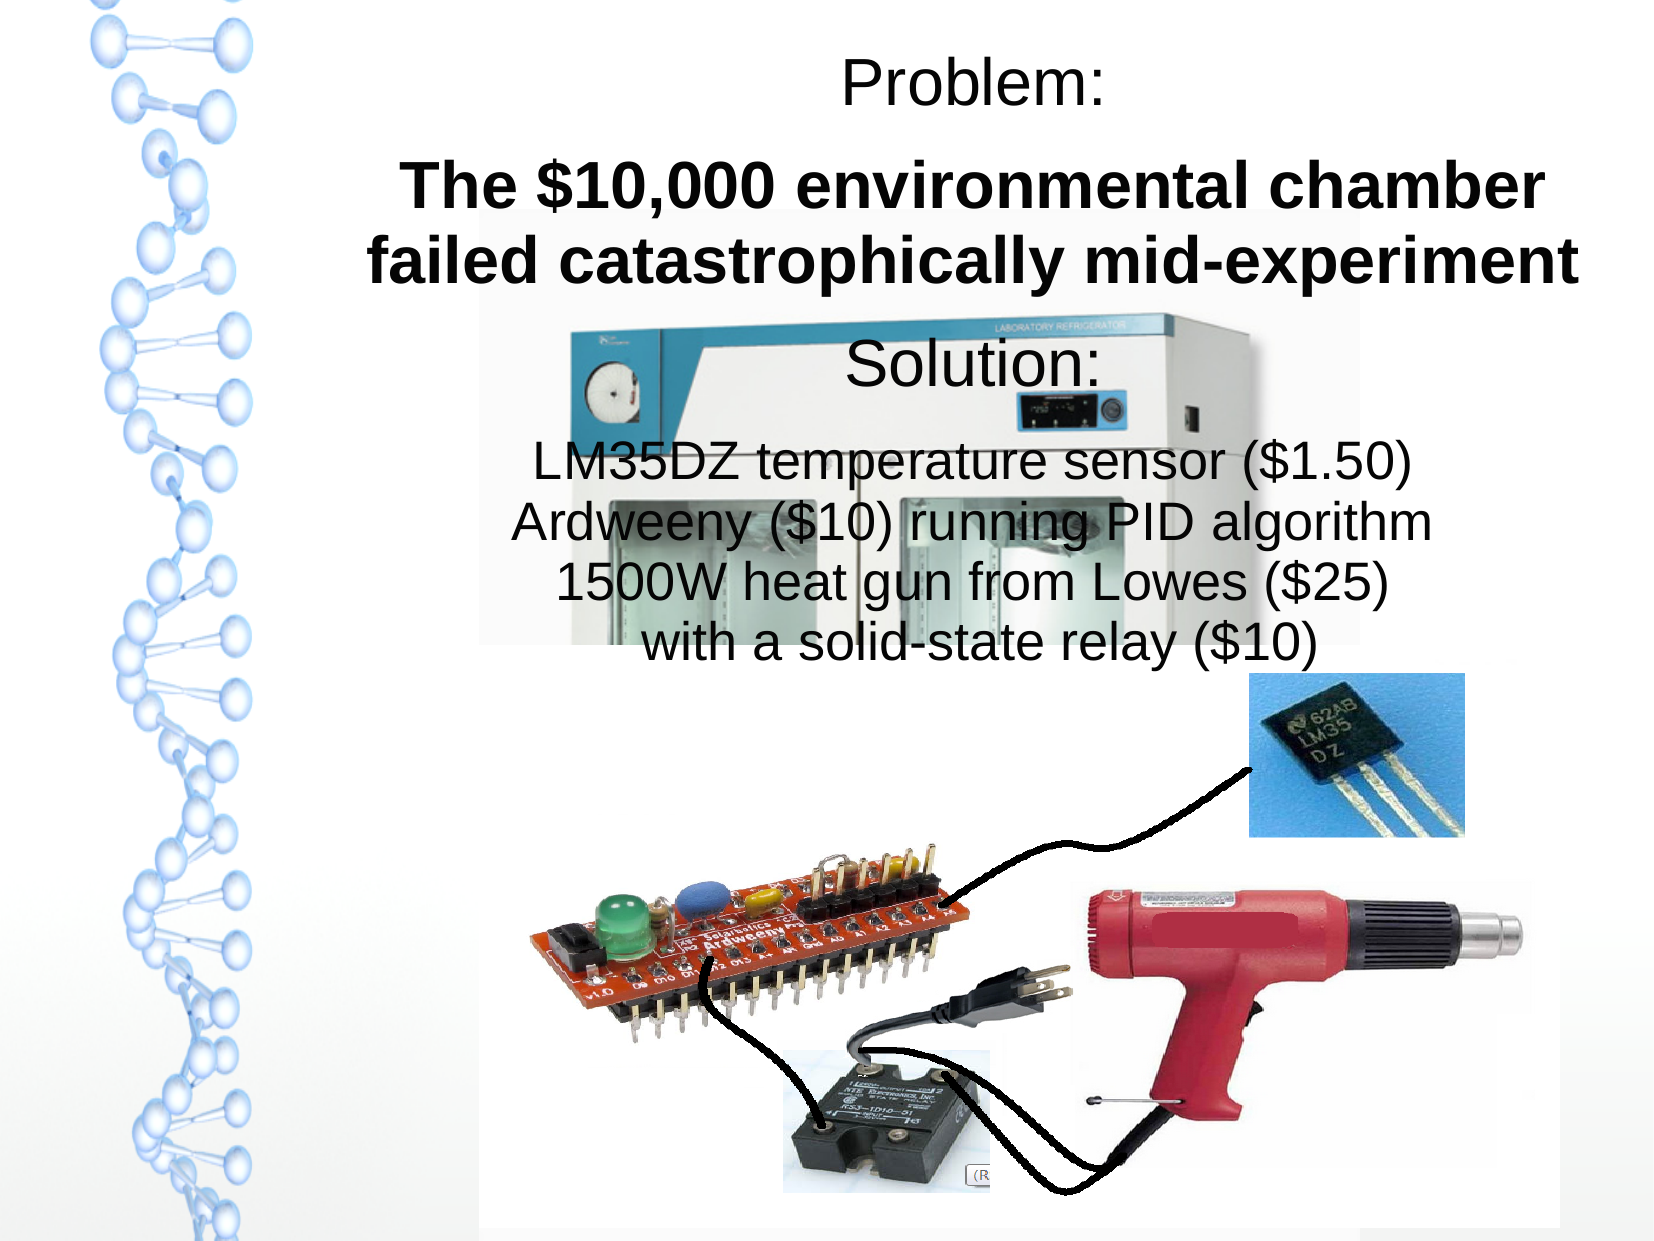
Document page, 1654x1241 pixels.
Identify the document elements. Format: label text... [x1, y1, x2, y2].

text_box Problem: The $10,000 environmental chamber failed catastrophically mid-experiment Solution: LM35DZ temperature sensor ($1.50) Ardweeny ($10) running PID algorithm 1500W heat gun from Lowes ($25) with a solid-state relay ($10) [309, 28, 1638, 690]
picture [0, 0, 1654, 1241]
